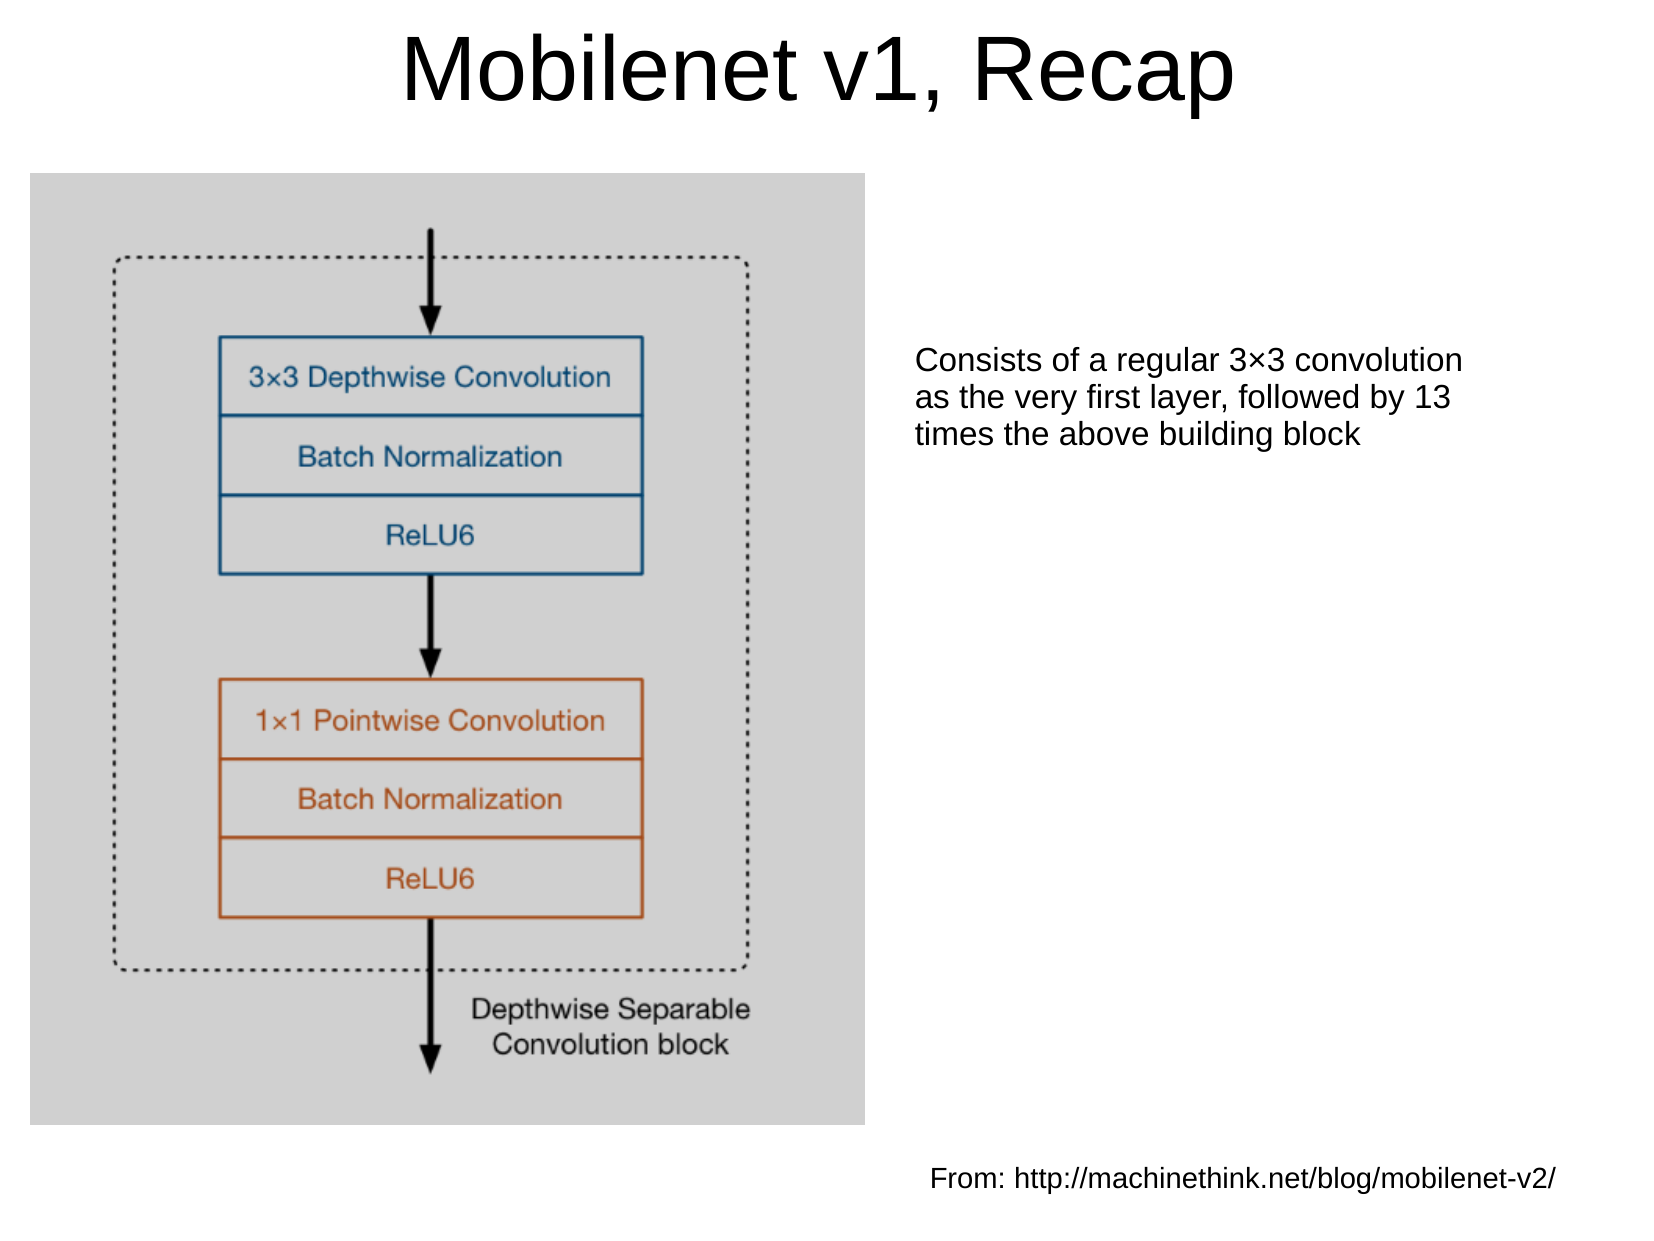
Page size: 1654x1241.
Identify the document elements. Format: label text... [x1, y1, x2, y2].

text_box Consists of a regular 3×3 convolution as the very first layer, followed by 13 times the above building block [900, 333, 1501, 460]
picture [30, 173, 865, 1126]
text_box From: http://machinethink.net/blog/mobilenet-v2/ [915, 1155, 1638, 1212]
title Mobilenet v1, Recap [75, 17, 1564, 121]
